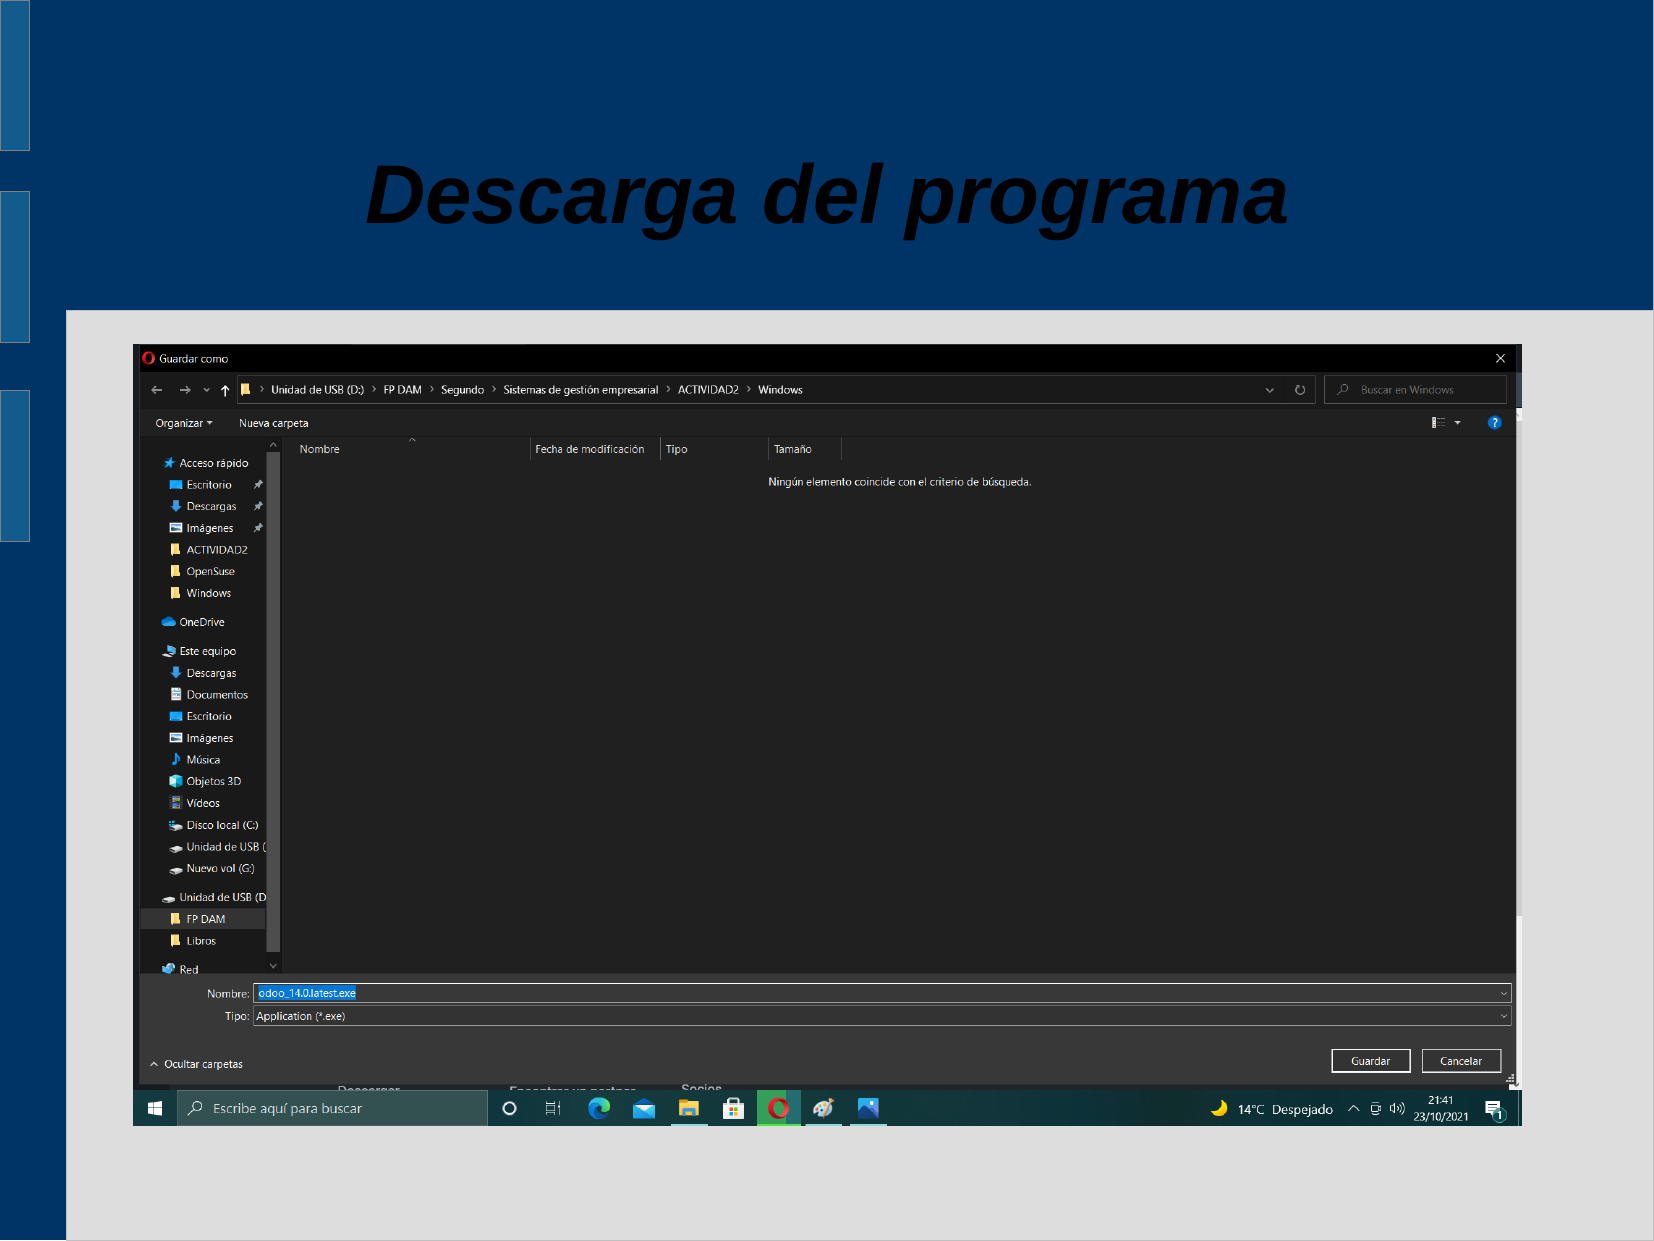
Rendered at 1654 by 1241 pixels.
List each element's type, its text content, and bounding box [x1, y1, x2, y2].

picture [133, 344, 1522, 1126]
title Descarga del programa [121, 91, 1534, 299]
